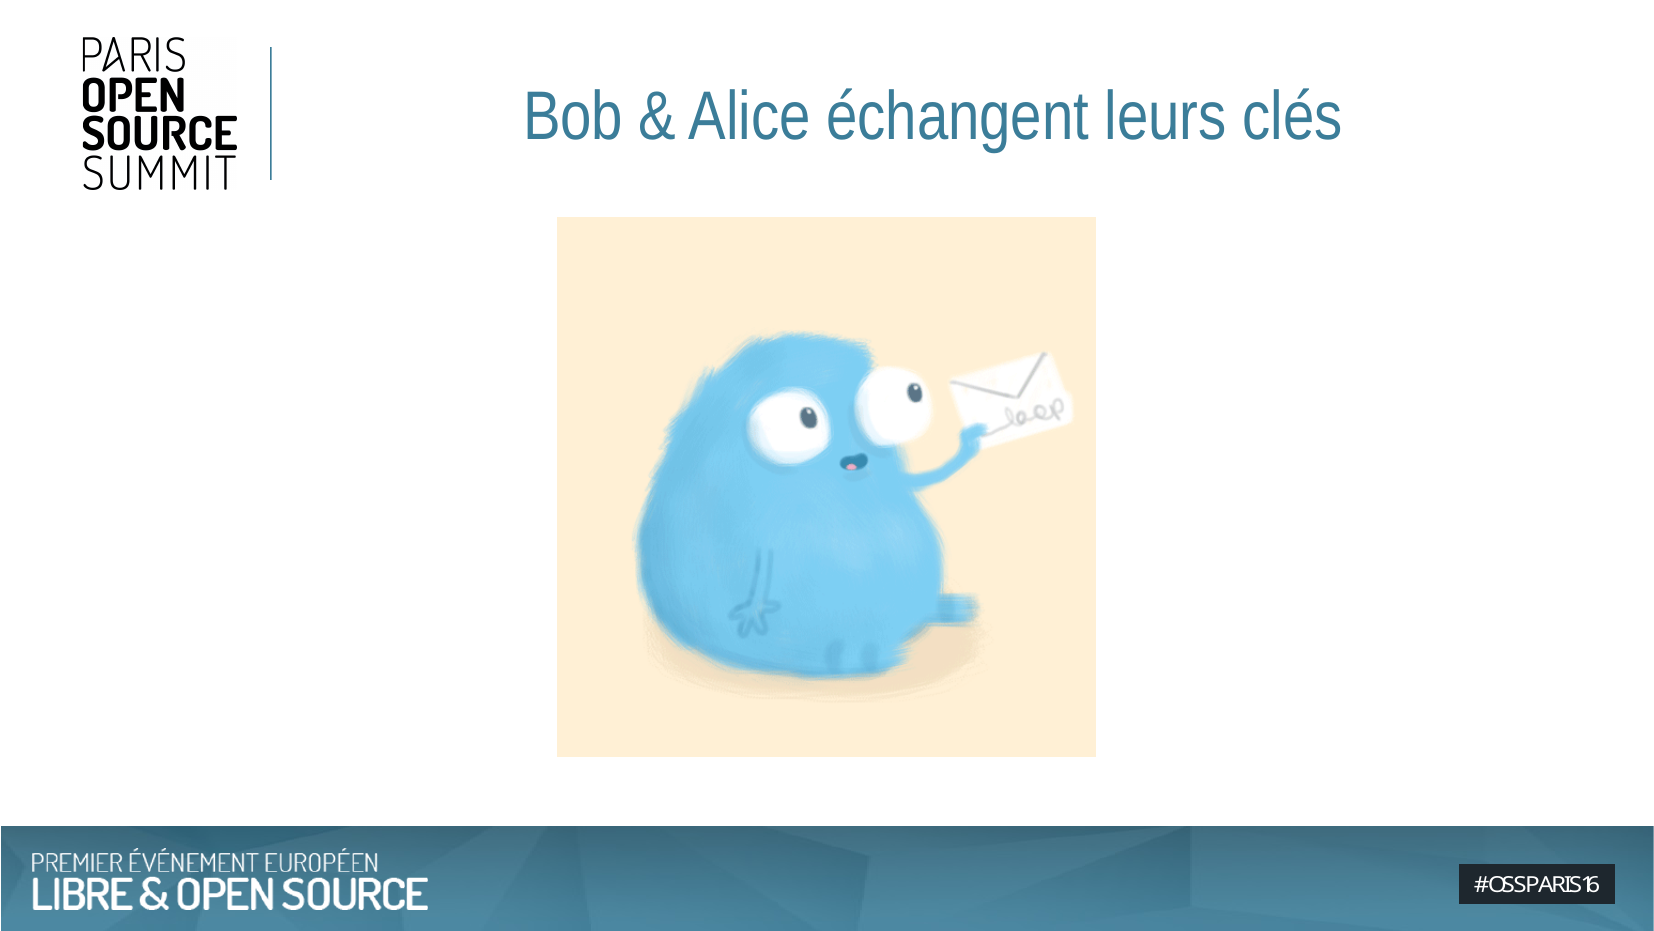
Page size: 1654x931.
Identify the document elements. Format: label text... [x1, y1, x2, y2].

picture [557, 217, 1096, 758]
title Bob & Alice échangent leurs clés [295, 37, 1571, 193]
